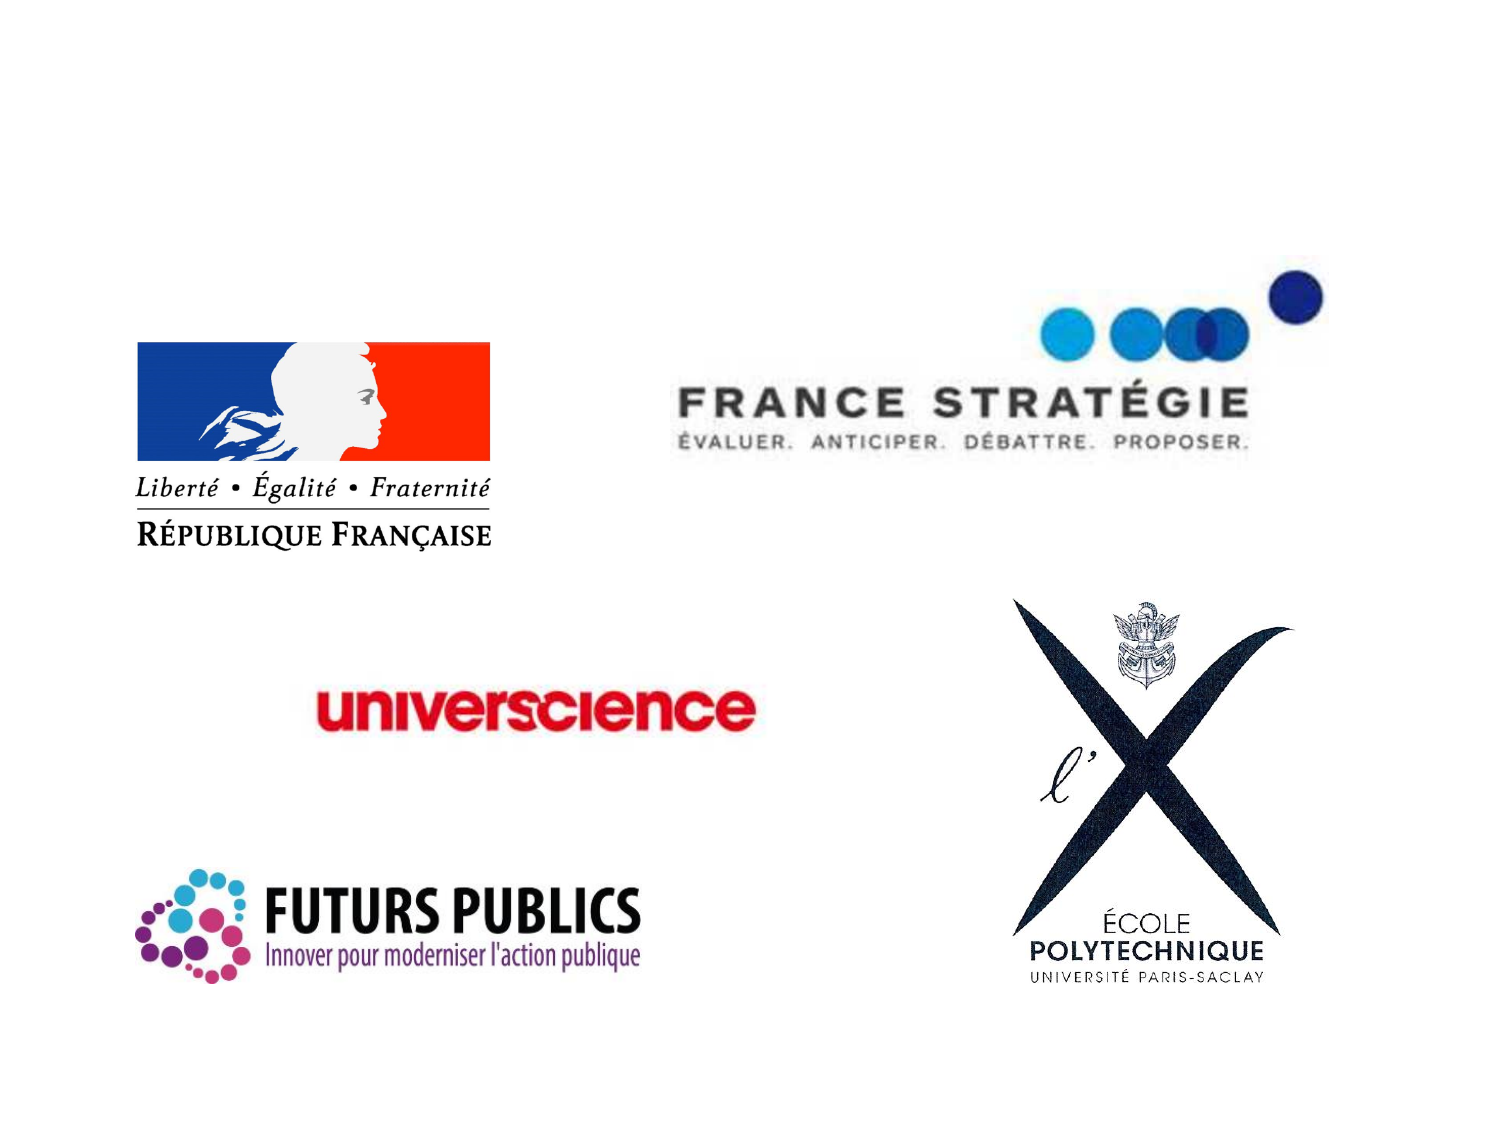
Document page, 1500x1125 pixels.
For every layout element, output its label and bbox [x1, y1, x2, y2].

picture [1012, 598, 1296, 984]
picture [135, 255, 1329, 984]
